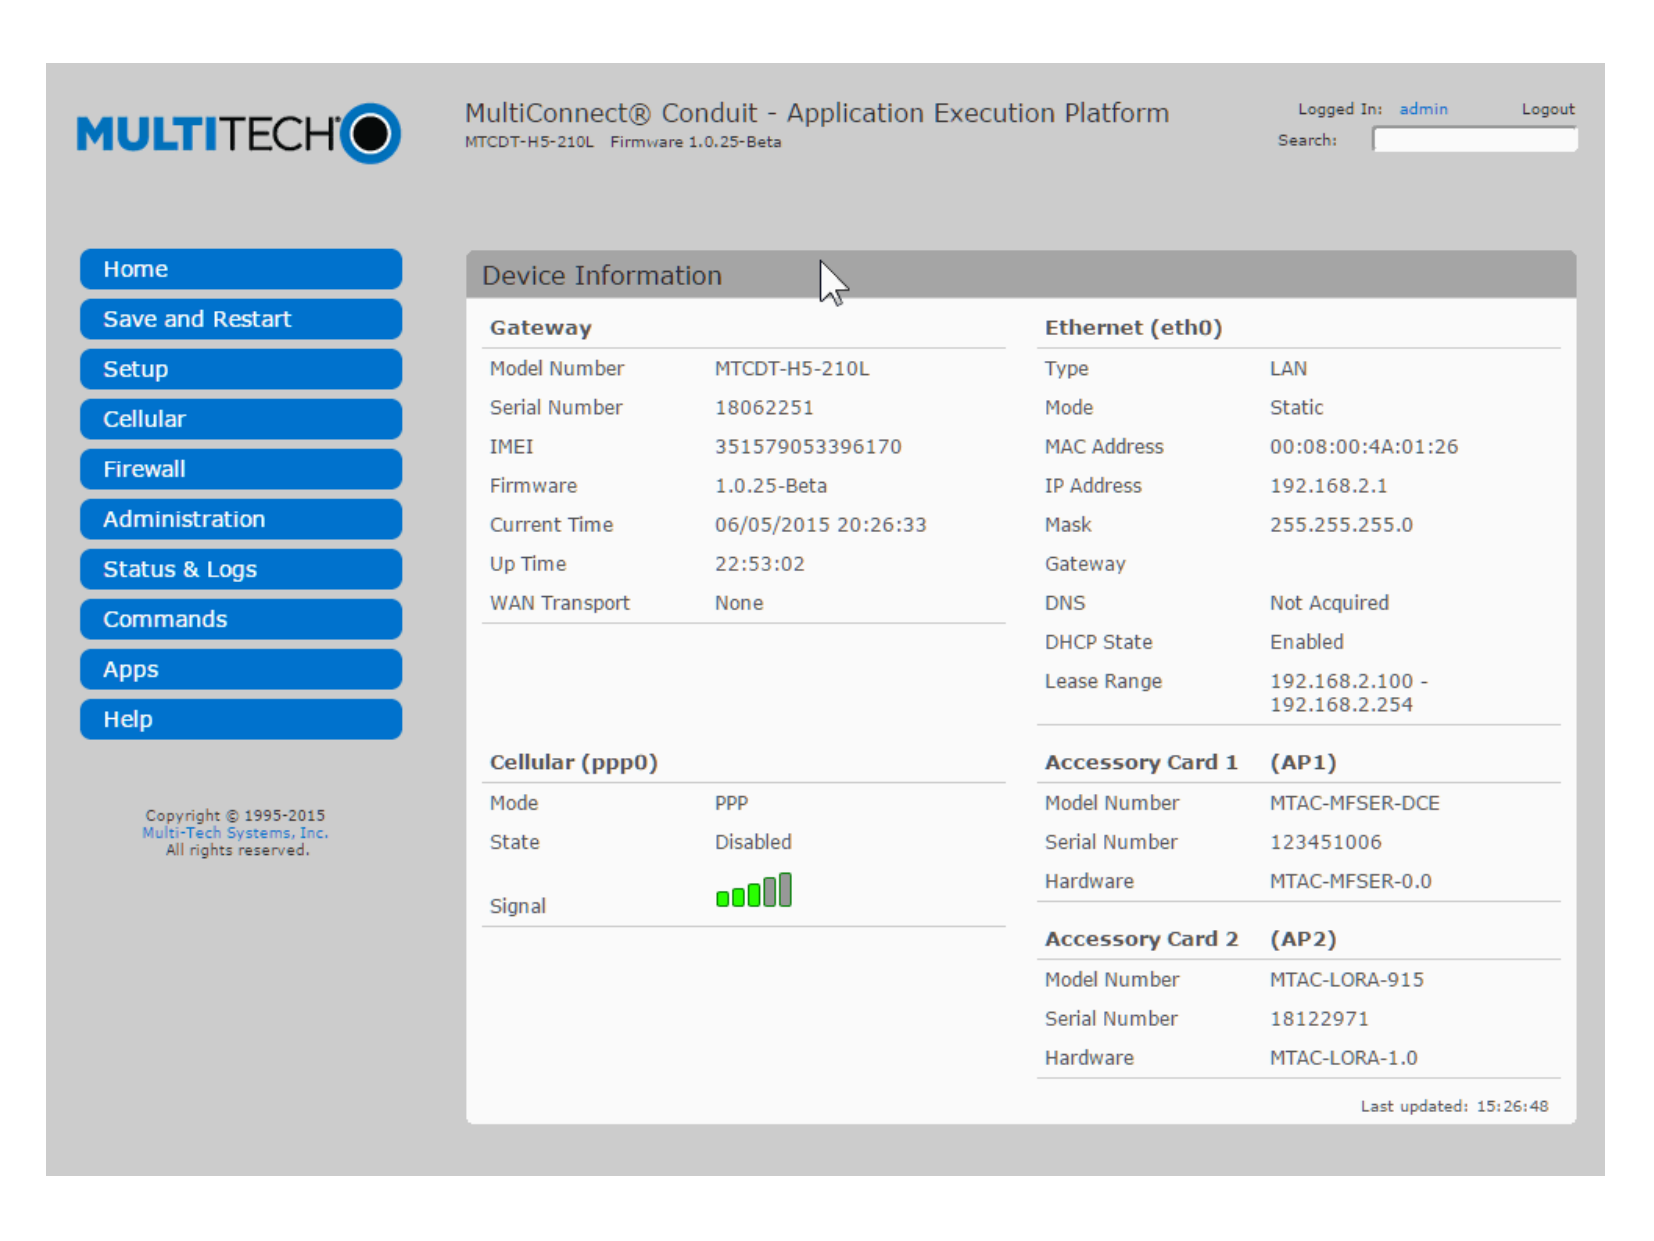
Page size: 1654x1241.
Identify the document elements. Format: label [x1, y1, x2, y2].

picture [46, 63, 1605, 1176]
